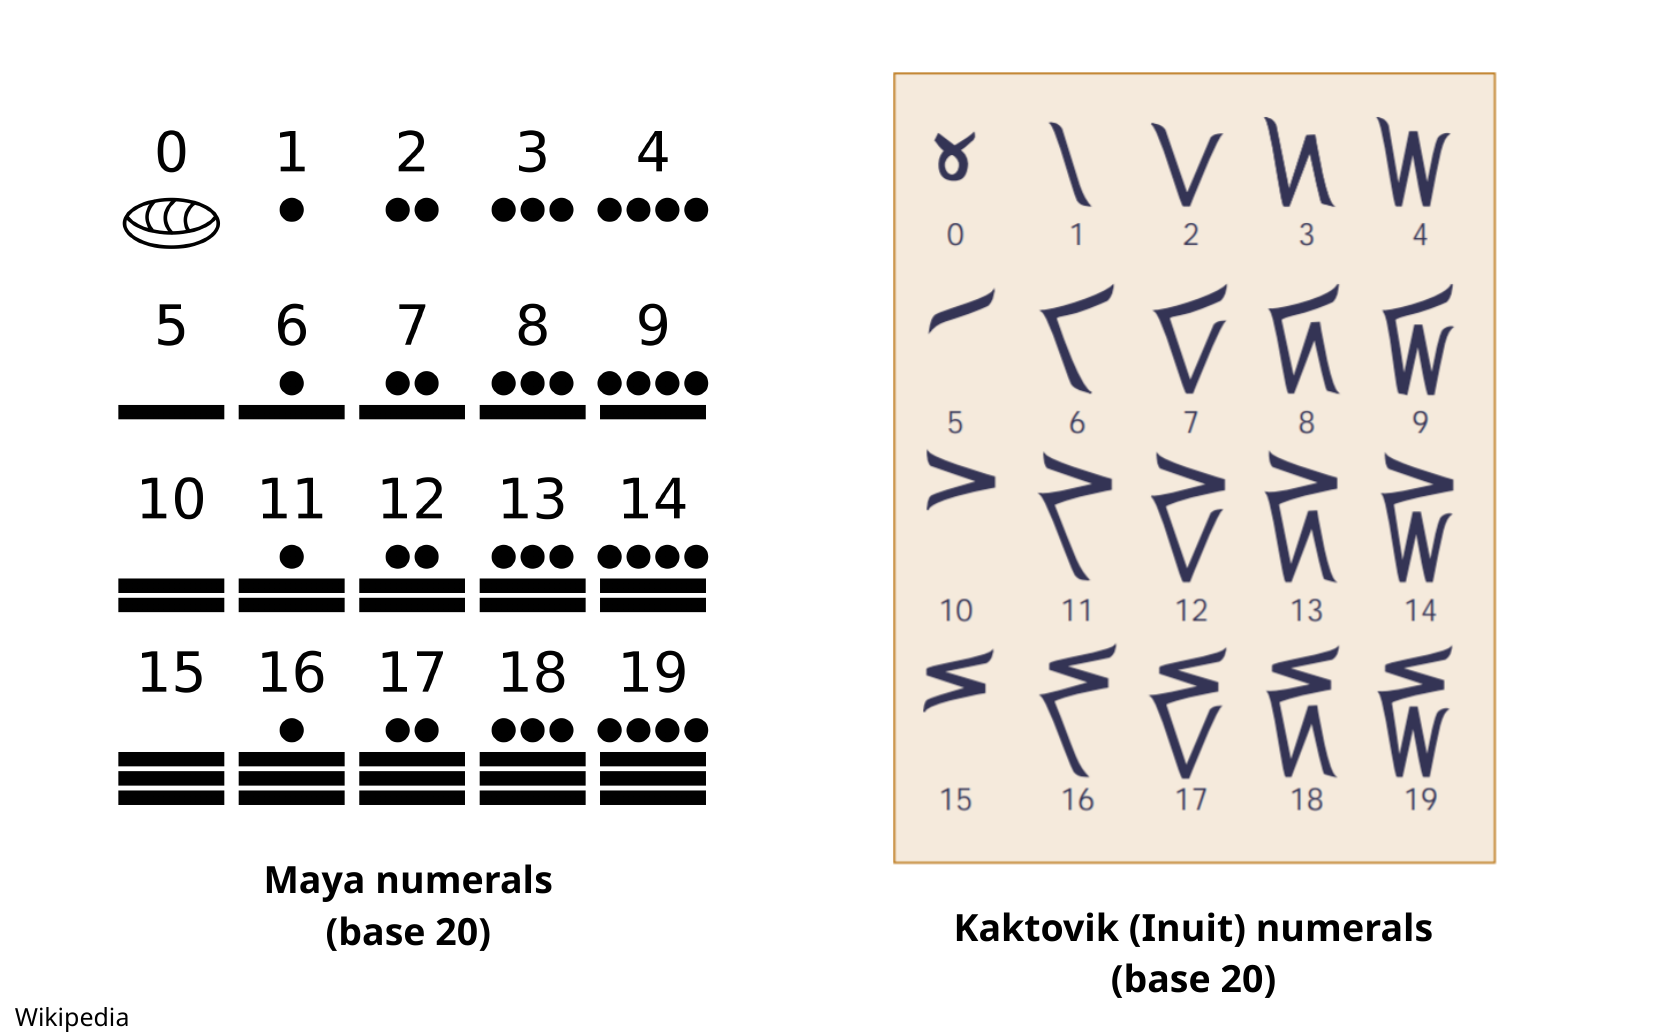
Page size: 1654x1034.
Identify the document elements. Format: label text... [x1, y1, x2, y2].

picture [892, 71, 1498, 866]
text_box Kaktovik (Inuit) numerals (base 20) [951, 893, 1437, 993]
picture [111, 41, 713, 812]
text_box Wikipedia [0, 992, 713, 1034]
text_box Maya numerals (base 20) [183, 846, 634, 946]
